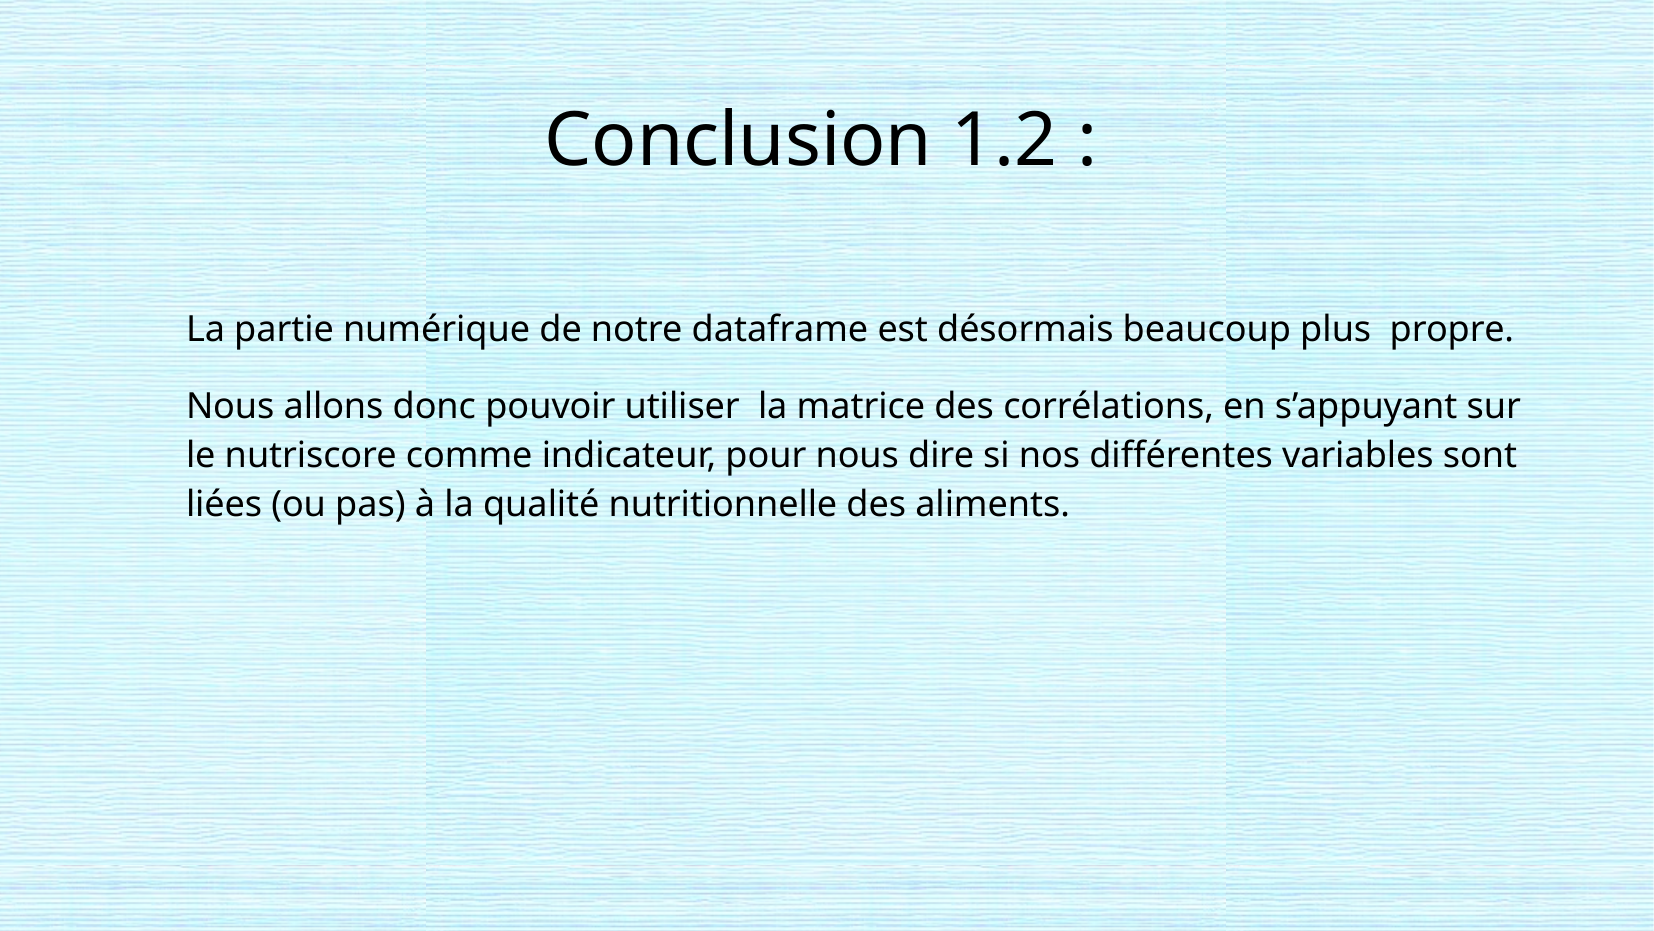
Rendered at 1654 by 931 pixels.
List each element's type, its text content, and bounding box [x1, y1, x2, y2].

list La partie numérique de notre dataframe est désormais beaucoup plus propre. Nous allons donc pouvoir utiliser la matrice des corrélations, en s’appuyant sur le nutriscore comme indicateur, pour nous dire si nos différentes variables sont liées (ou pas) à la qualité nutritionnelle des aliments. [118, 302, 1536, 532]
title Conclusion 1.2 : [76, 59, 1565, 215]
